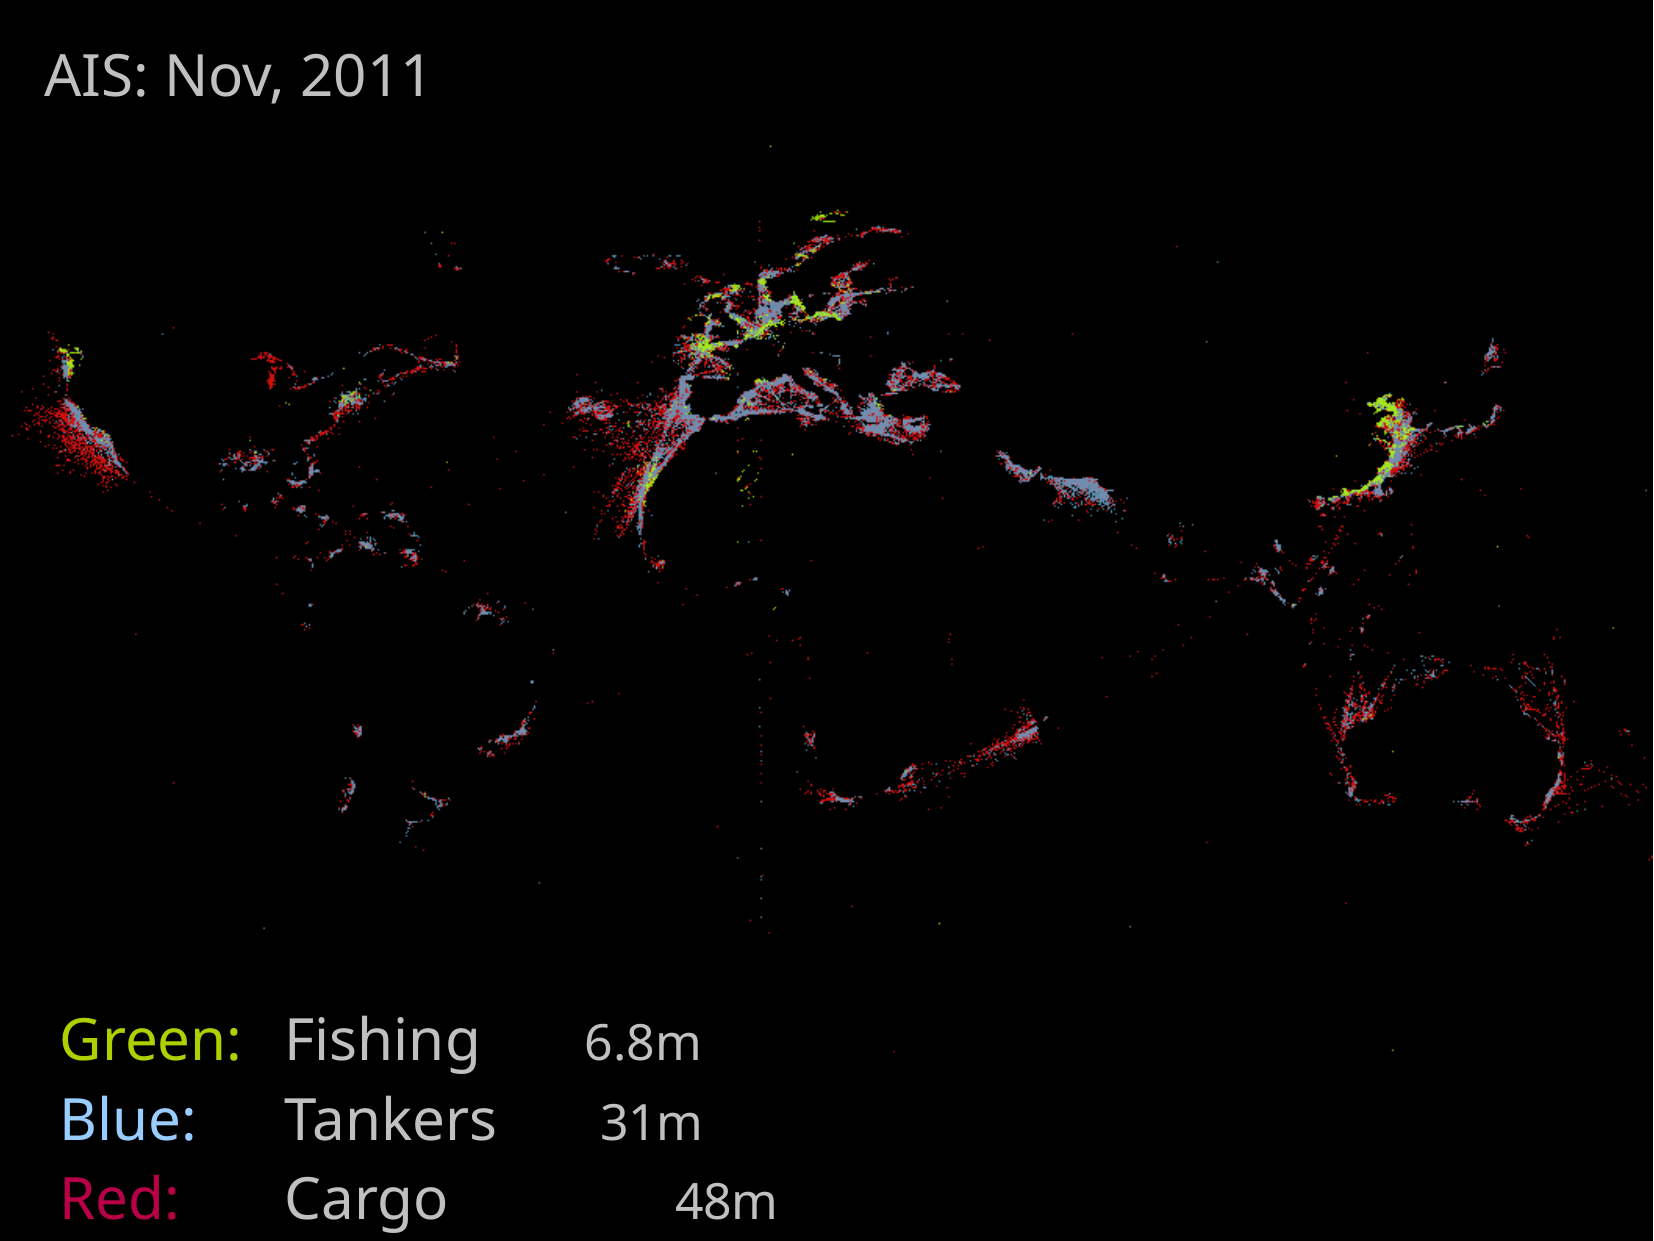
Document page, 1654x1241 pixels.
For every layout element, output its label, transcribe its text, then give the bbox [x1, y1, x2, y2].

picture [0, 63, 1653, 1056]
text_box AIS: Nov, 2011 [30, 27, 496, 118]
text_box Green: Fishing 6.8m Blue: Tankers 31m Red: Cargo 48m [45, 922, 704, 1229]
